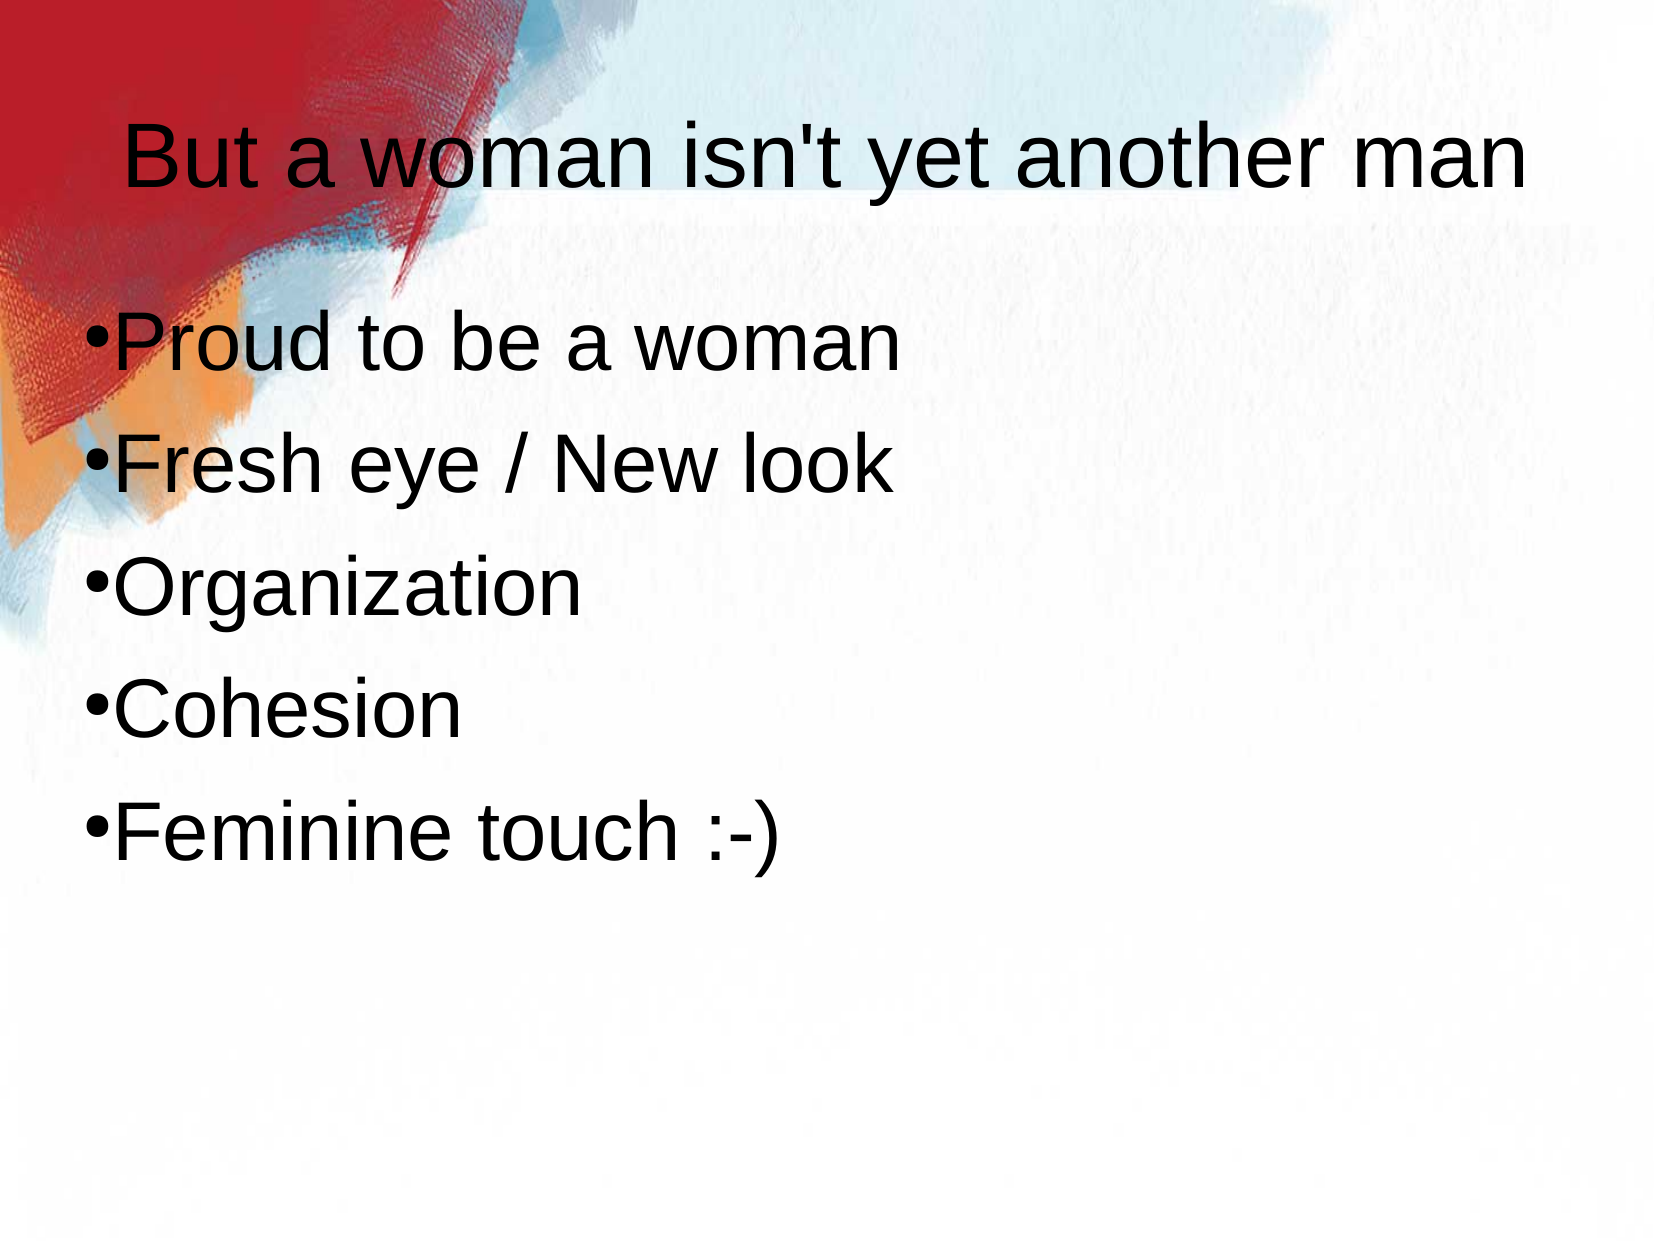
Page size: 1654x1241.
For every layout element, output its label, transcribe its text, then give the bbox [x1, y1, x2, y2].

list Proud to be a woman Fresh eye / New look Organization Cohesion Feminine touch :-) [82, 290, 1571, 1010]
title But a woman isn't yet another man [82, 49, 1571, 257]
picture [0, 0, 1654, 1241]
